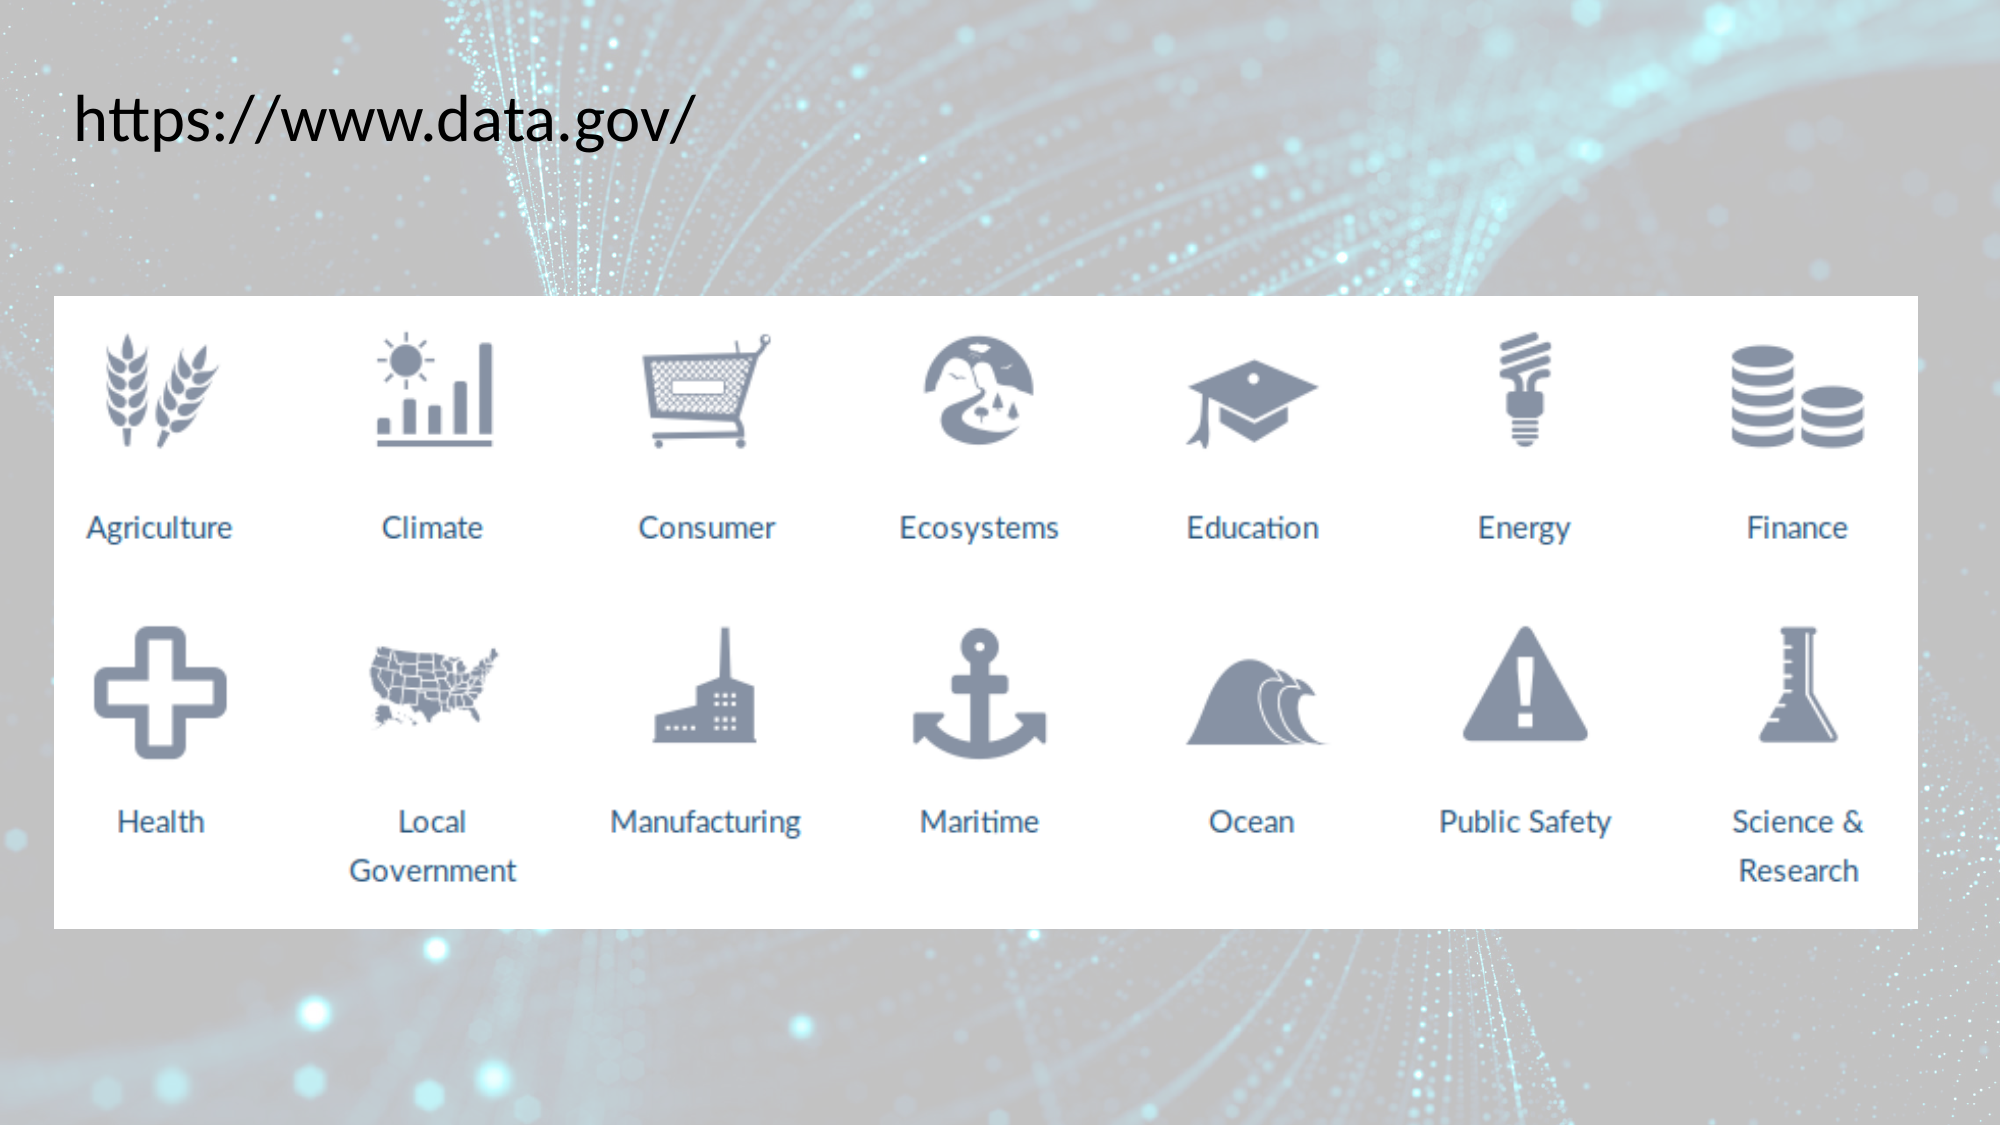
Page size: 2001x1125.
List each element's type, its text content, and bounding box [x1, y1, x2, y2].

picture [54, 296, 1918, 929]
text_box https://www.data.gov/ [59, 67, 712, 163]
